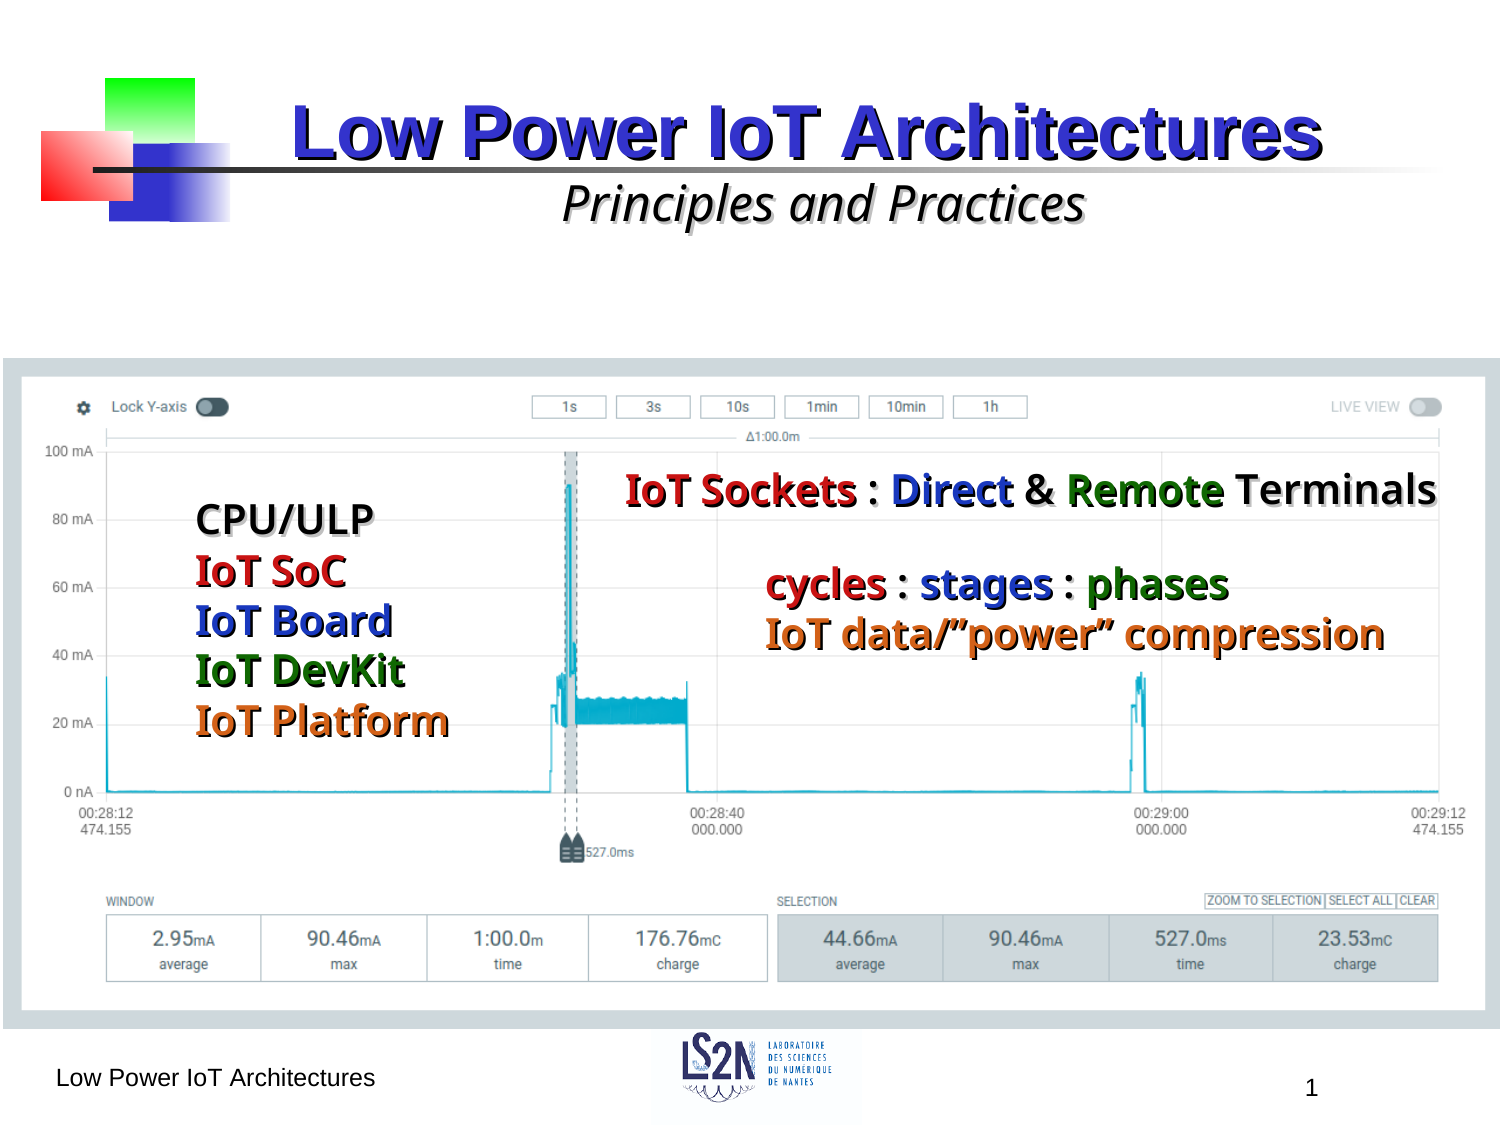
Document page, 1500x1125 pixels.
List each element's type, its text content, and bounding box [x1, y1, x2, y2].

text_box Principles and Practices [185, 163, 1462, 240]
picture [3, 358, 1500, 1125]
text_box IoT Sockets : Direct & Remote Terminals [610, 455, 1471, 521]
text_box cycles : stages : phases IoT data/”power” compression [750, 549, 1441, 715]
text_box CPU/ULP IoT SoC IoT Board IoT DevKit IoT Platform [180, 485, 511, 751]
title Low Power IoT Architectures [150, 54, 1486, 180]
